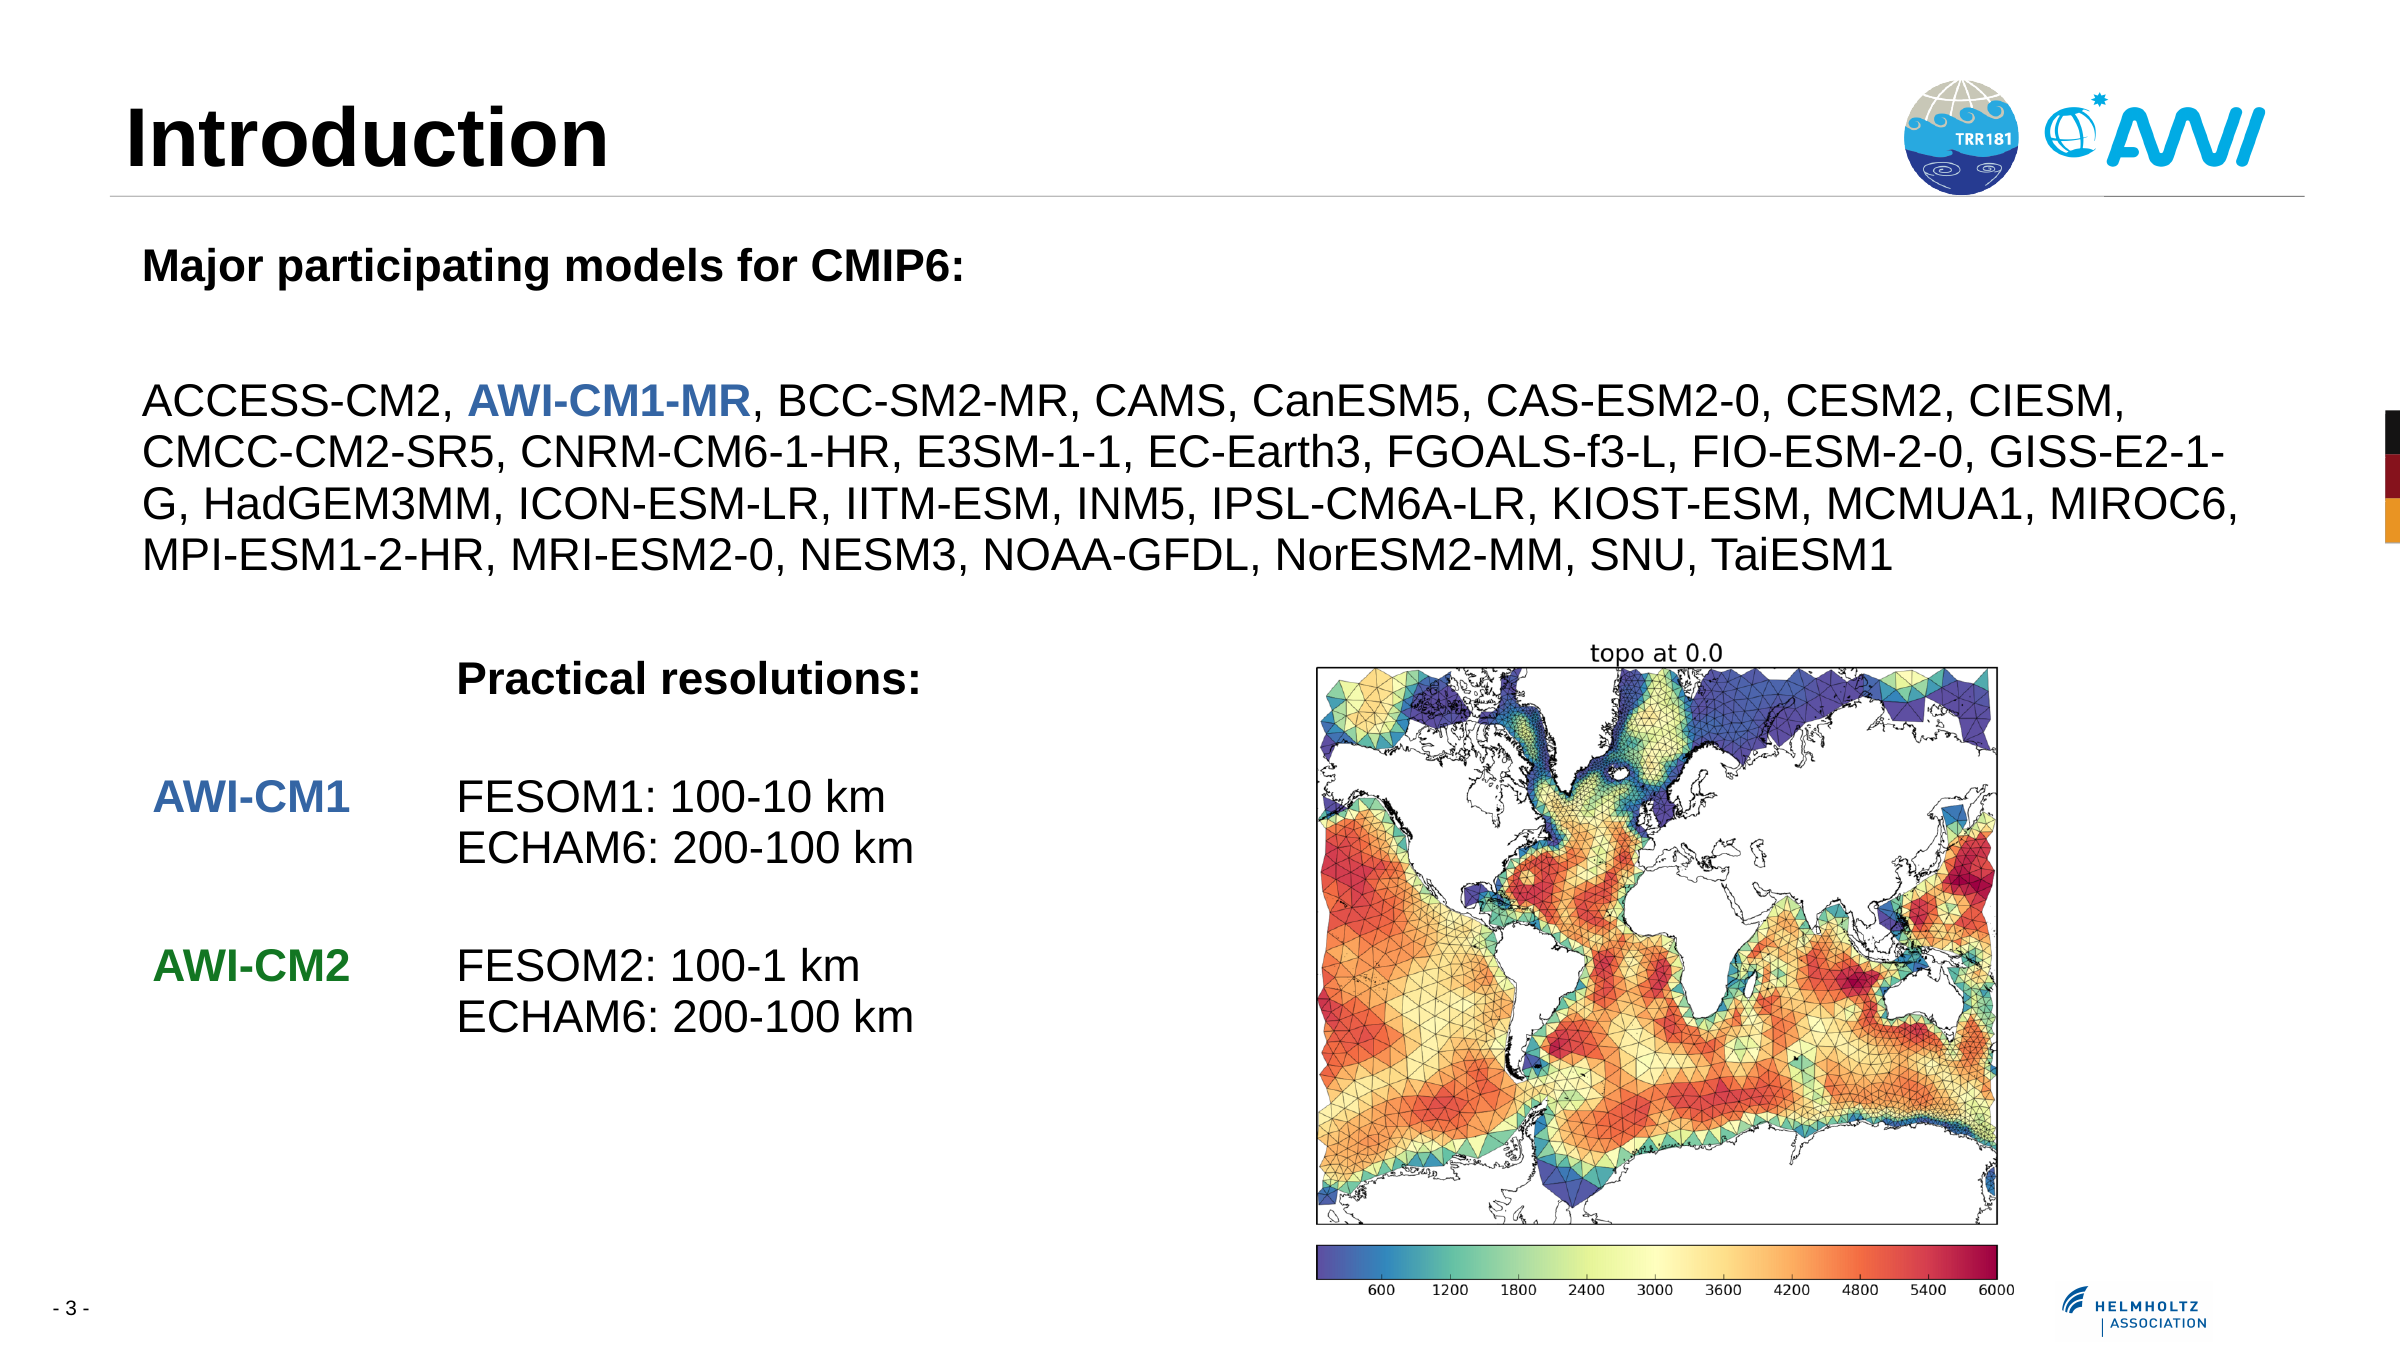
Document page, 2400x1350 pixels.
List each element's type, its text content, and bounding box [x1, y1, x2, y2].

table_cell [139, 1102, 442, 1219]
table_cell FESOM2: 100-1 km ECHAM6: 200-100 km [443, 933, 1287, 1101]
table_header Practical resolutions: [443, 646, 1287, 763]
picture [2055, 1281, 2213, 1342]
table_cell [443, 1102, 1287, 1219]
text_box Introduction [110, 75, 2297, 195]
table_cell FESOM1: 100-10 km ECHAM6: 200-100 km [443, 764, 1287, 932]
table_header [139, 646, 442, 763]
text_box Major participating models for CMIP6: ACCESS-CM2, AWI-CM1-MR, BCC-SM2-MR, CAMS, CanESM5, CAS-ESM2-0, CESM2, CIESM, CMCC-CM2-SR5, CNRM-CM6-1-HR, E3SM-1-1, EC-Earth3, FGOALS-f3-L, FIO-ESM-2-0, GISS-E2-1-G, HadGEM3MM, ICON-ESM-LR, IITM-ESM, INM5, IPSL-CM6A-LR, KIOST-ESM, MCMUA1, MIROC6, MPI-ESM1-2-HR, MRI-ESM2-0, NESM3, NOAA-GFDL, NorESM2-MM, SNU, TaiESM1 [127, 232, 2273, 1187]
table_cell AWI-CM1 [139, 764, 442, 932]
table_cell AWI-CM2 [139, 933, 442, 1101]
picture [1316, 643, 2014, 1295]
